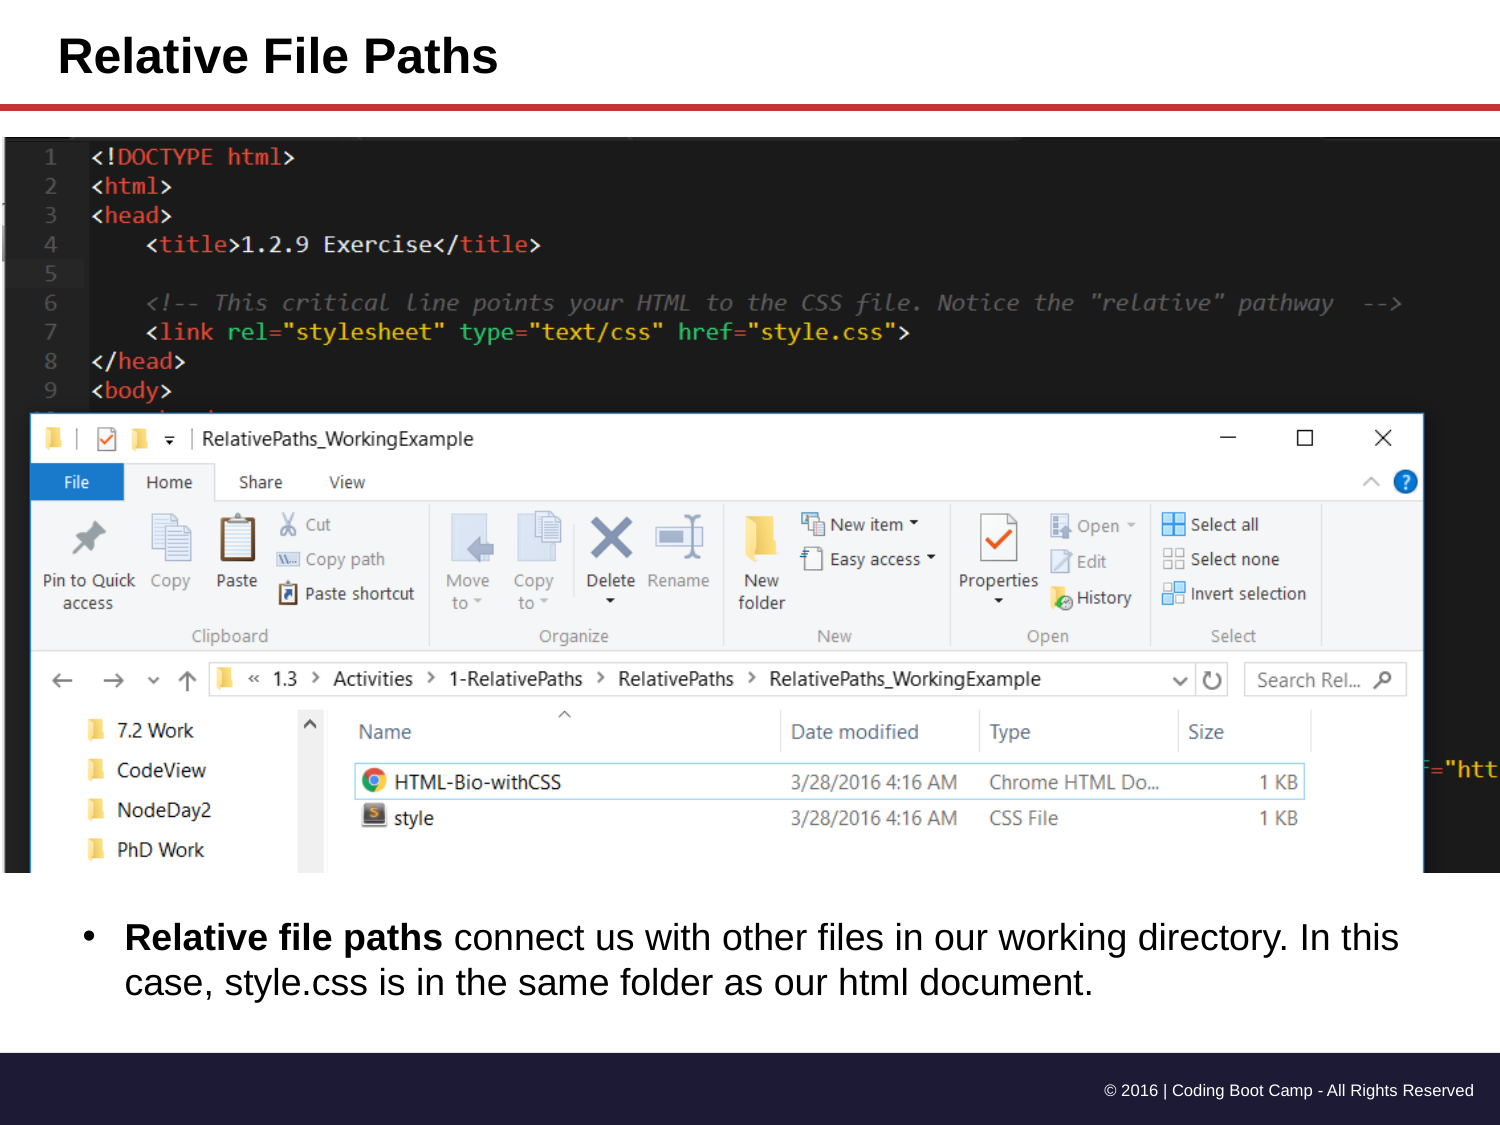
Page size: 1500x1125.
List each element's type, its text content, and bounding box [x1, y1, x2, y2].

text_box Relative file paths connect us with other files in our working directory. In this case, style.css is in the same folder as our html document. [74, 905, 1413, 1025]
picture [2, 137, 1500, 873]
title Relative File Paths [50, 0, 948, 108]
